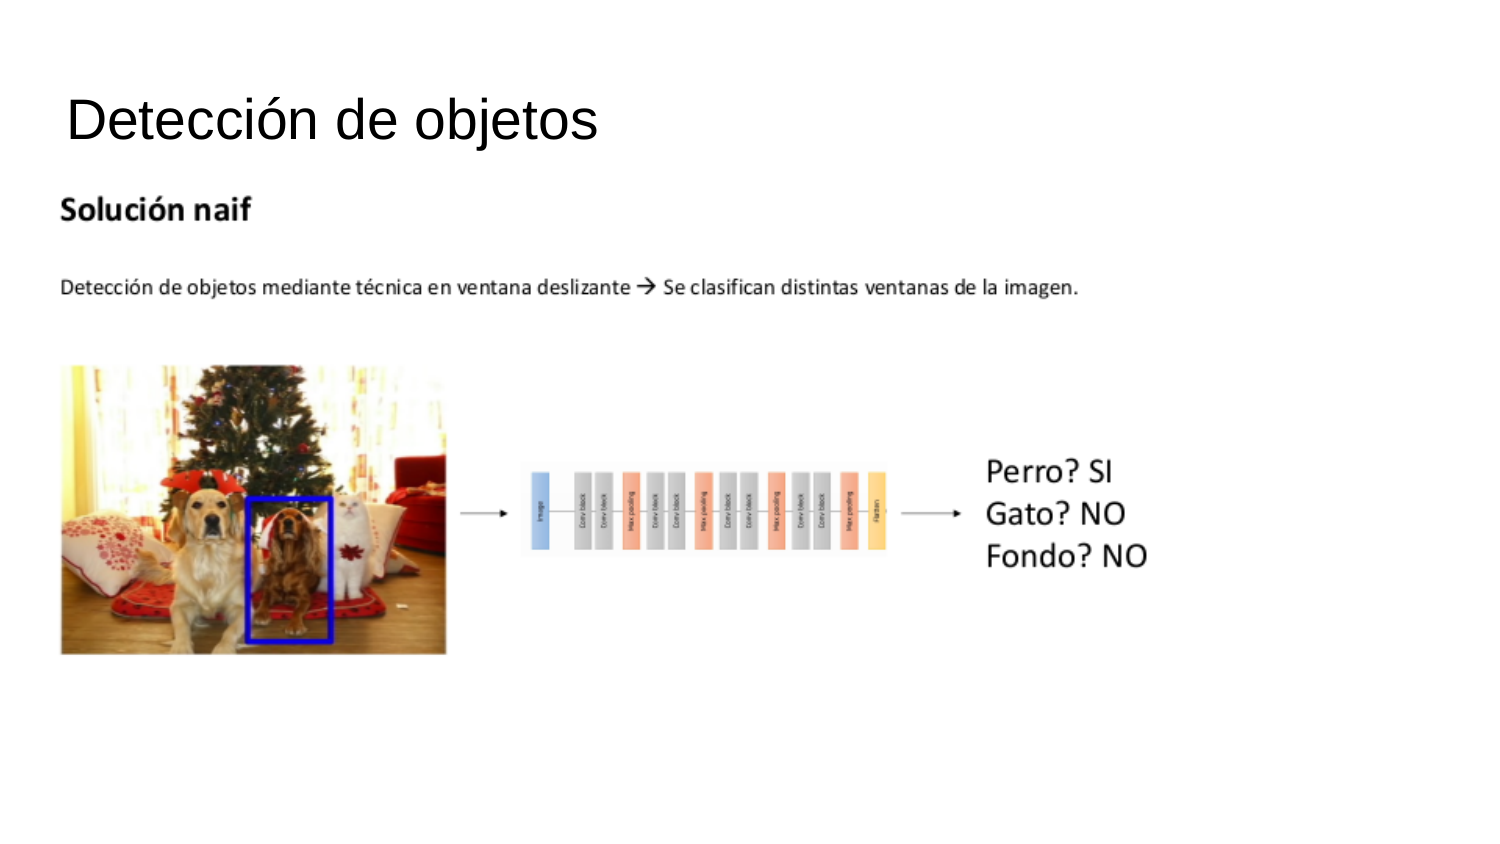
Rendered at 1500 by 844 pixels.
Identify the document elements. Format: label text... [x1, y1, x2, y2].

title Detección de objetos [51, 72, 1449, 167]
picture [51, 188, 1167, 666]
